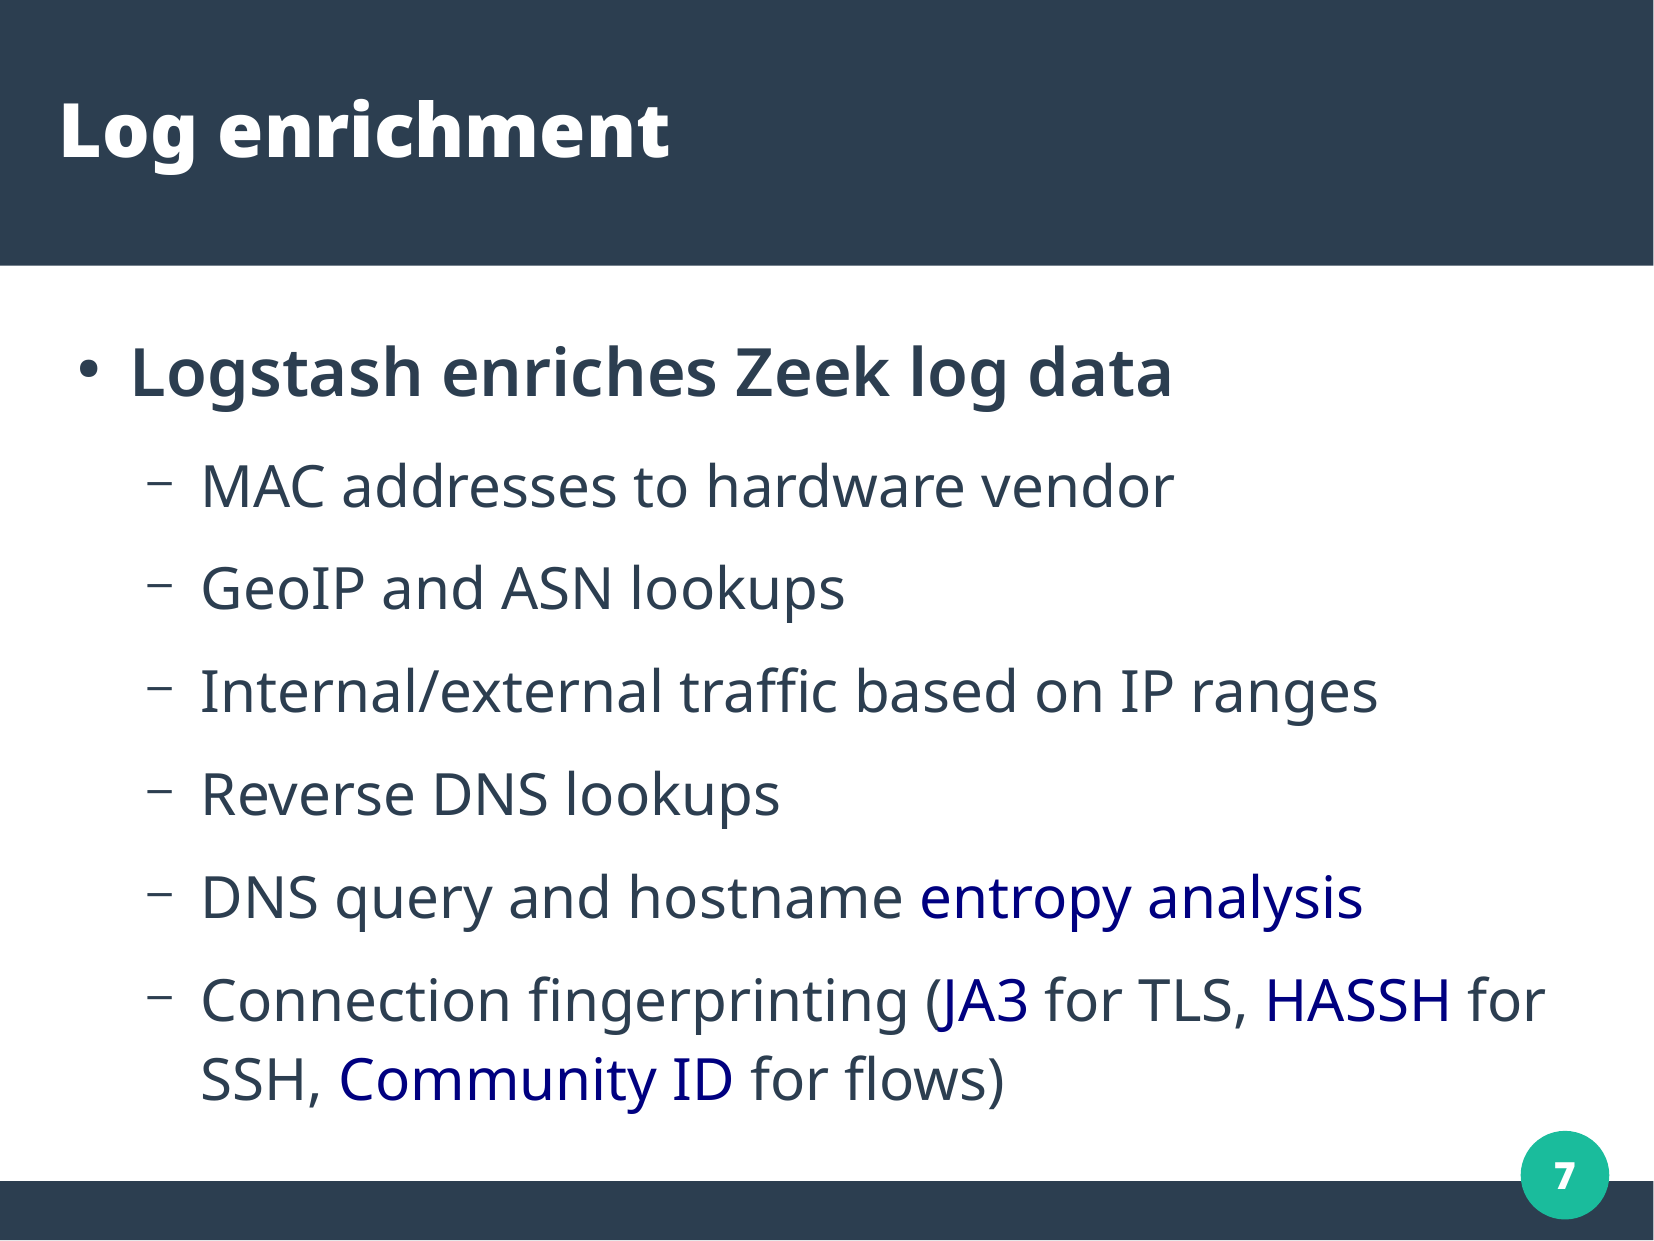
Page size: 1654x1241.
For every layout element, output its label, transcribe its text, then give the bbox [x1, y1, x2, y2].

title Log enrichment [59, 49, 1595, 207]
list Logstash enriches Zeek log data MAC addresses to hardware vendor GeoIP and ASN lookups Internal/external traffic based on IP ranges Reverse DNS lookups DNS query and hostname entropy analysis Connection fingerprinting (JA3 for TLS, HASSH for SSH, Community ID for flows) [59, 324, 1595, 1152]
